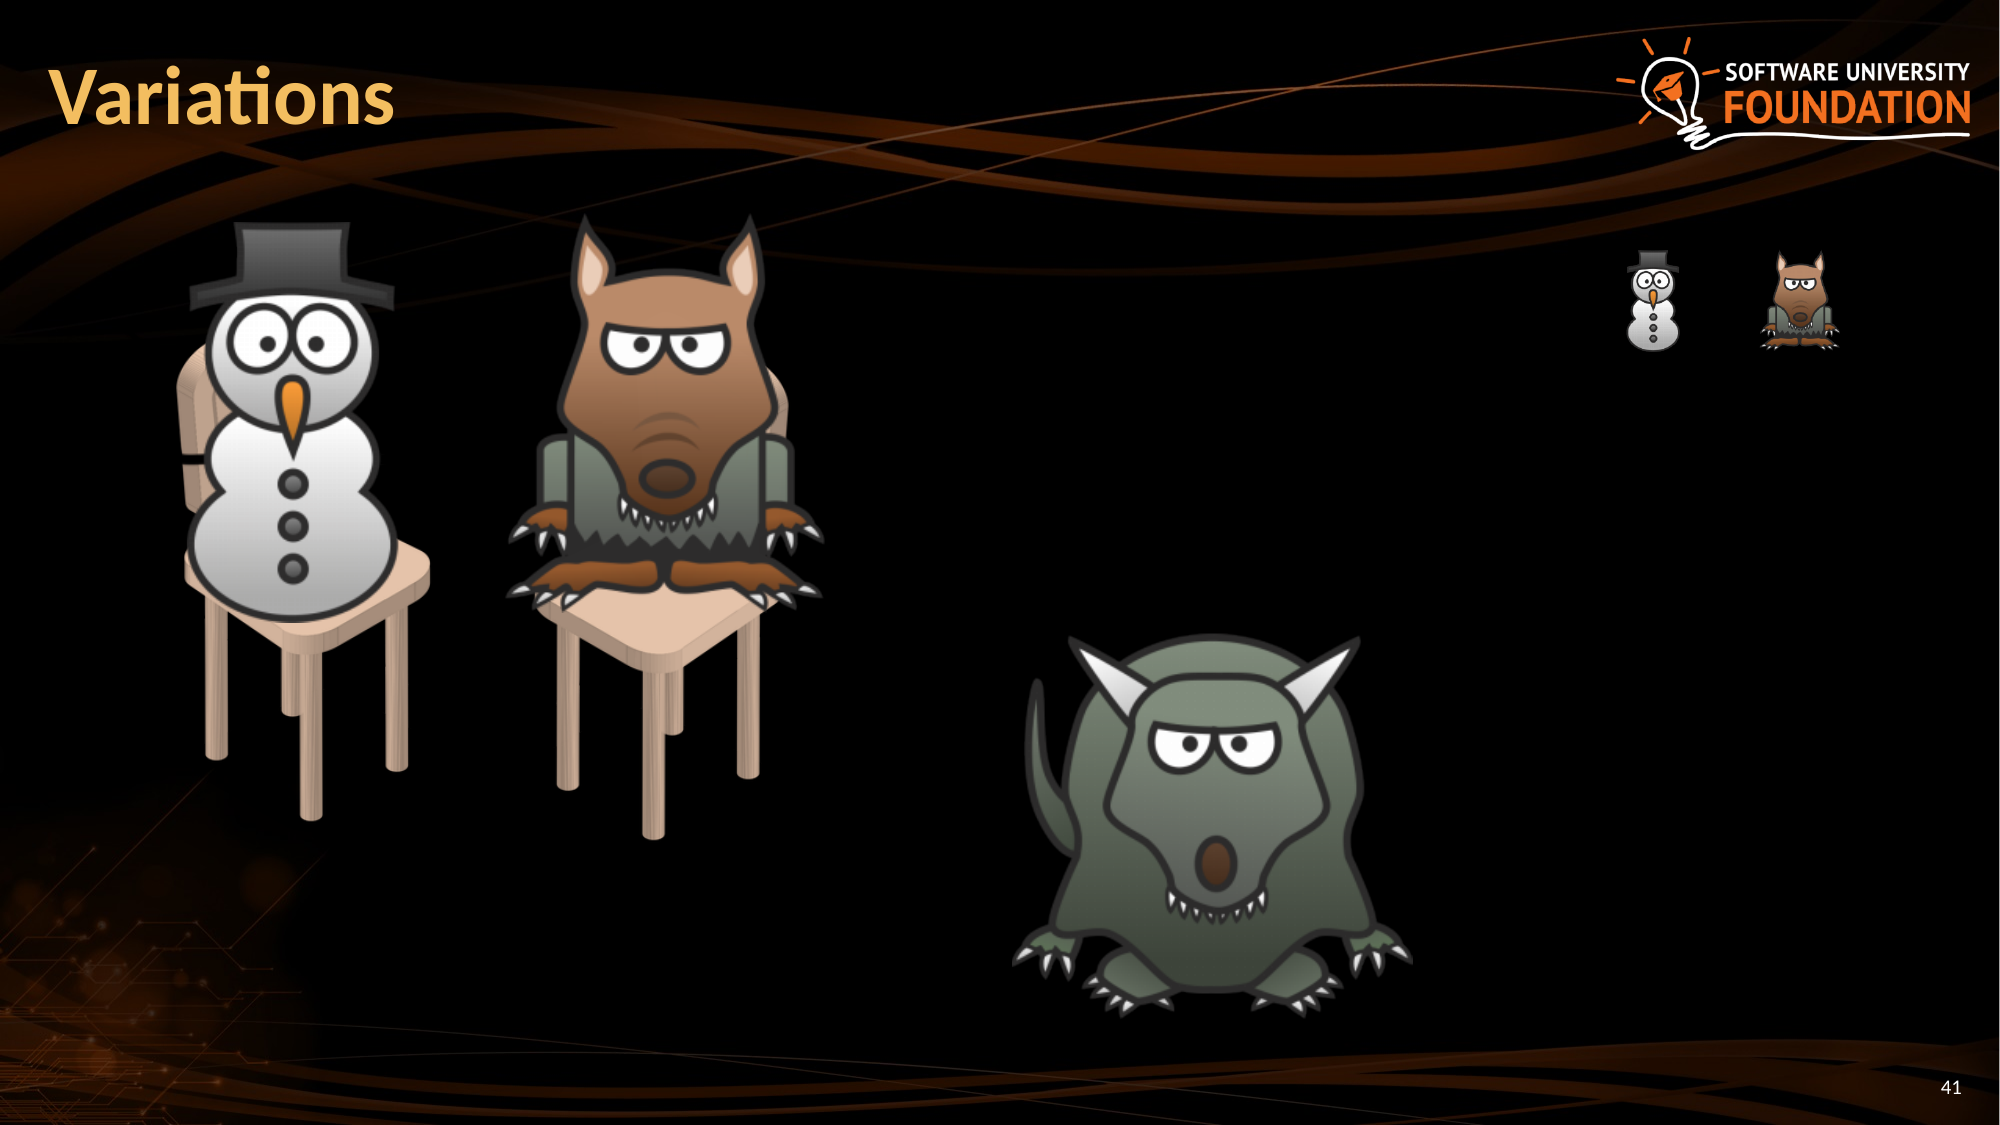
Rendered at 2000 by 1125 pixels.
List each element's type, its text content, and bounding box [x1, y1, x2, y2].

picture [0, 0, 2000, 1125]
title Variations [30, 6, 1602, 189]
slide_number <number> [1897, 1070, 1968, 1103]
